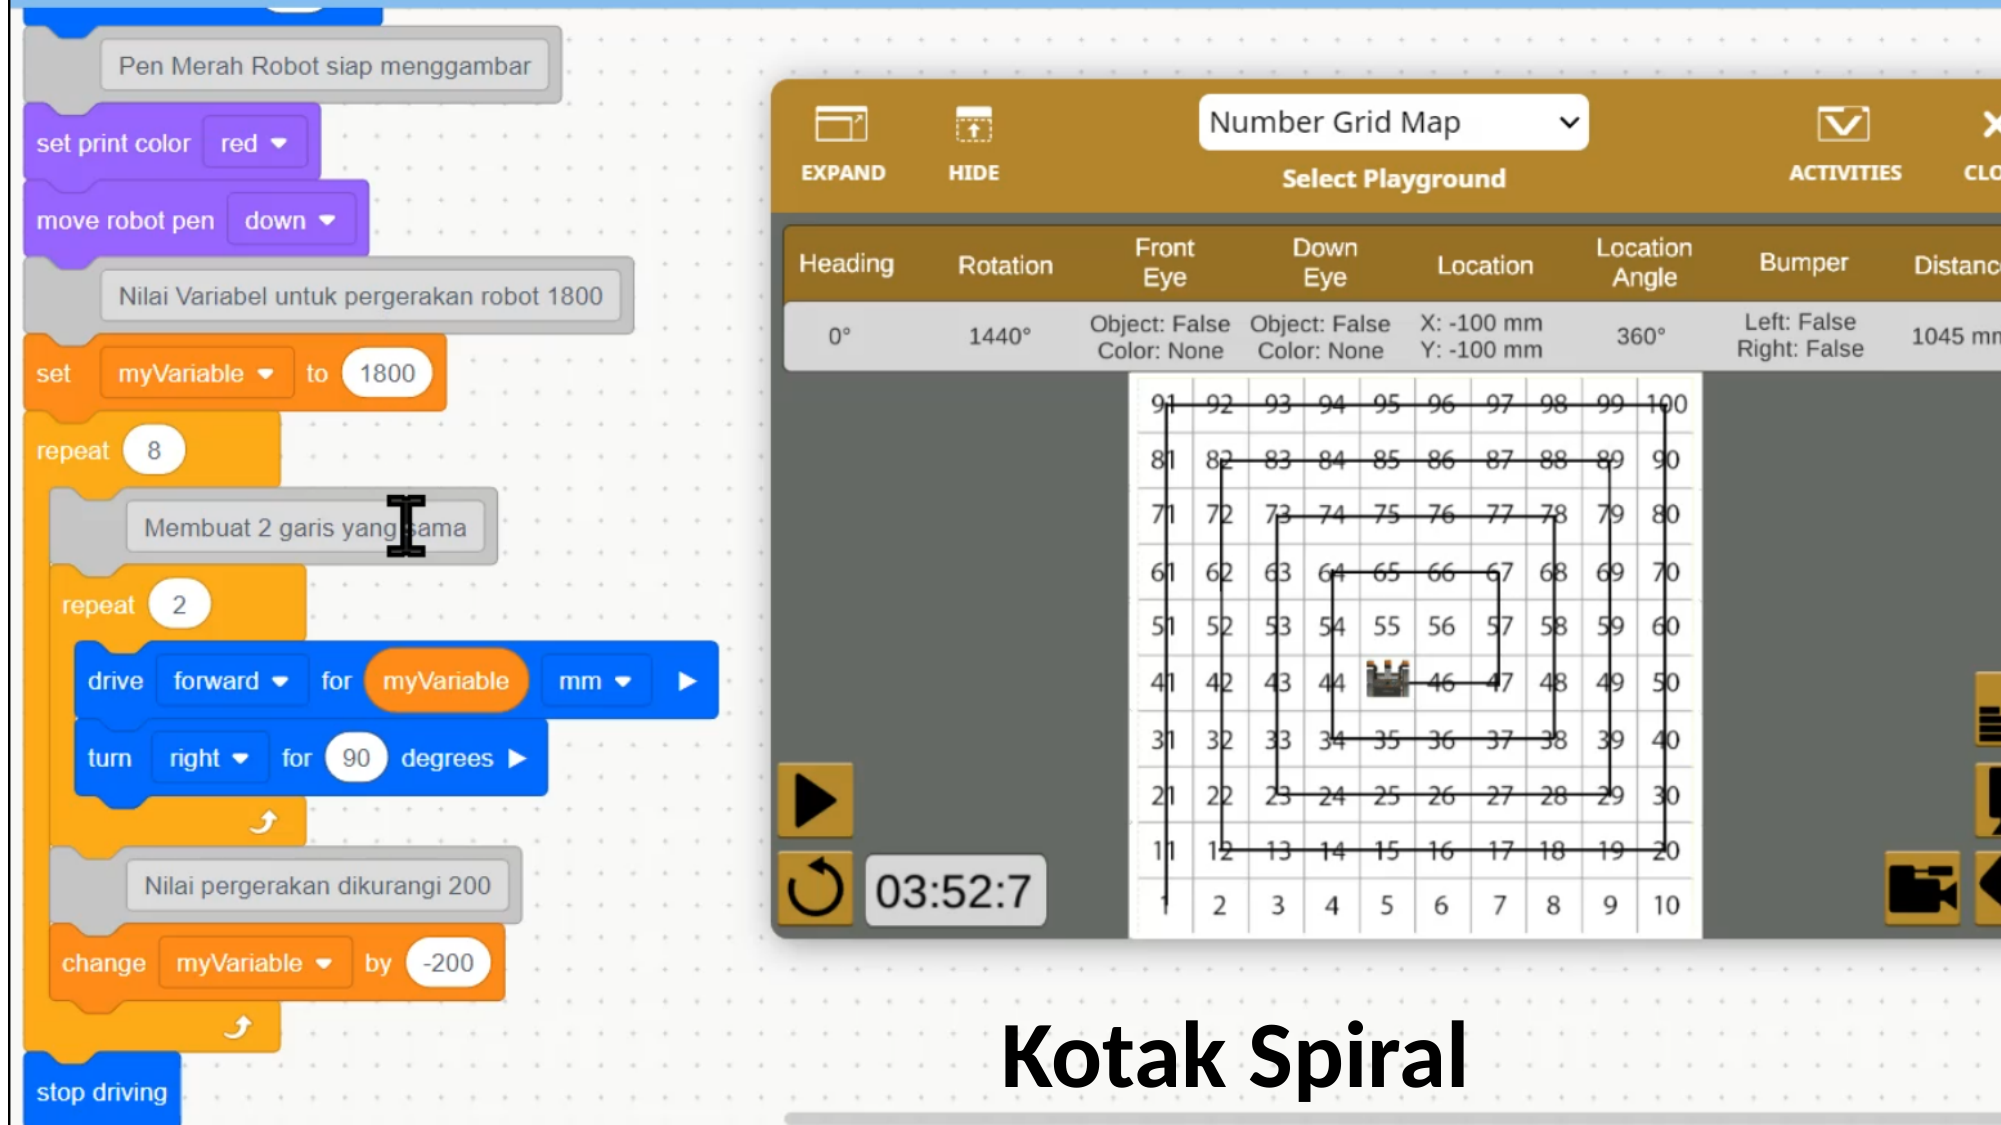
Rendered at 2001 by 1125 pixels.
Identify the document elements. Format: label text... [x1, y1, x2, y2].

picture [8, 0, 2001, 1125]
text_box Kotak Spiral [986, 997, 2000, 1116]
